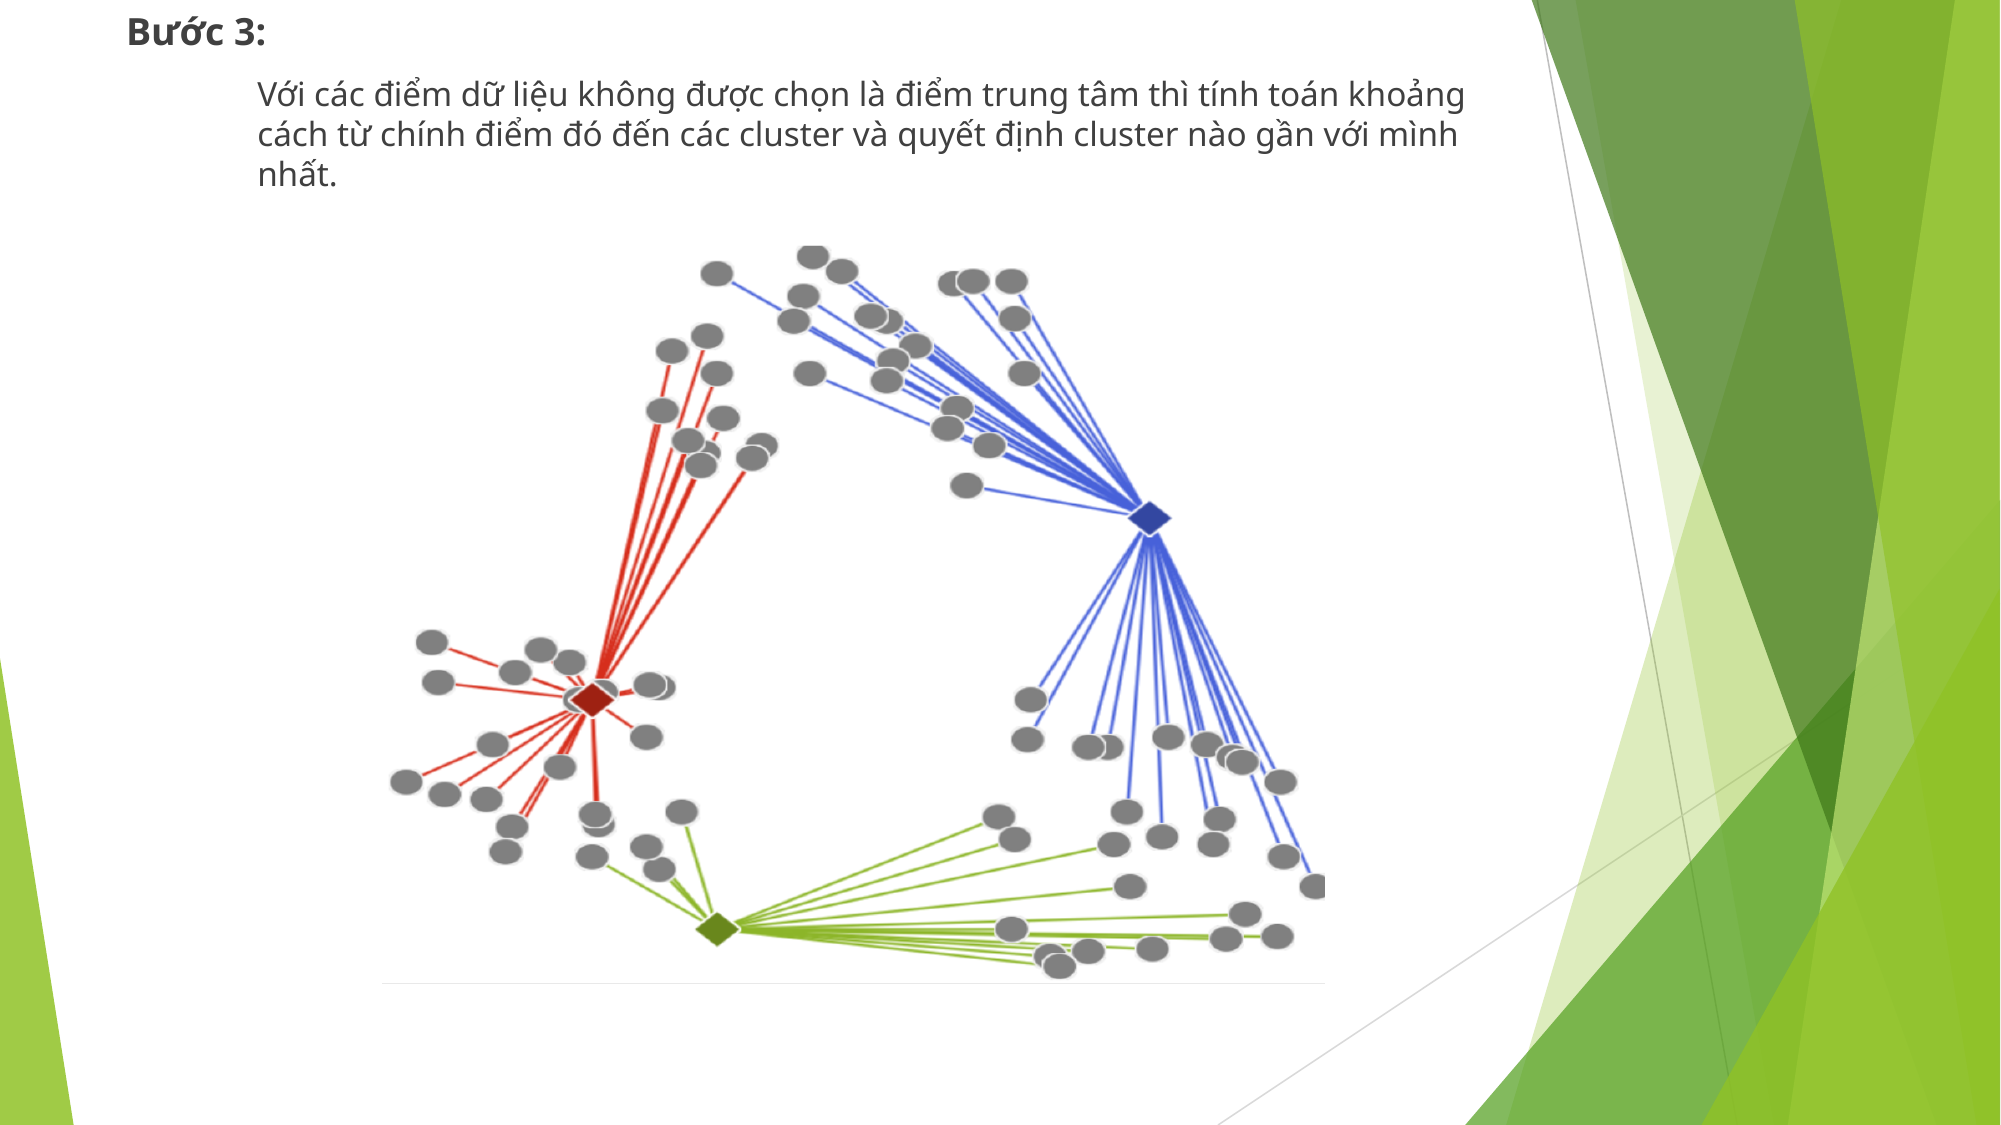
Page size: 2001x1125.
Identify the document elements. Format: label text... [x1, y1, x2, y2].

list Bước 3: Với các điểm dữ liệu không được chọn là điểm trung tâm thì tính toán khoảng cách từ chính điểm đó đến các cluster và quyết định cluster nào gần với mình nhất. [111, 0, 1522, 992]
picture [381, 245, 1325, 984]
